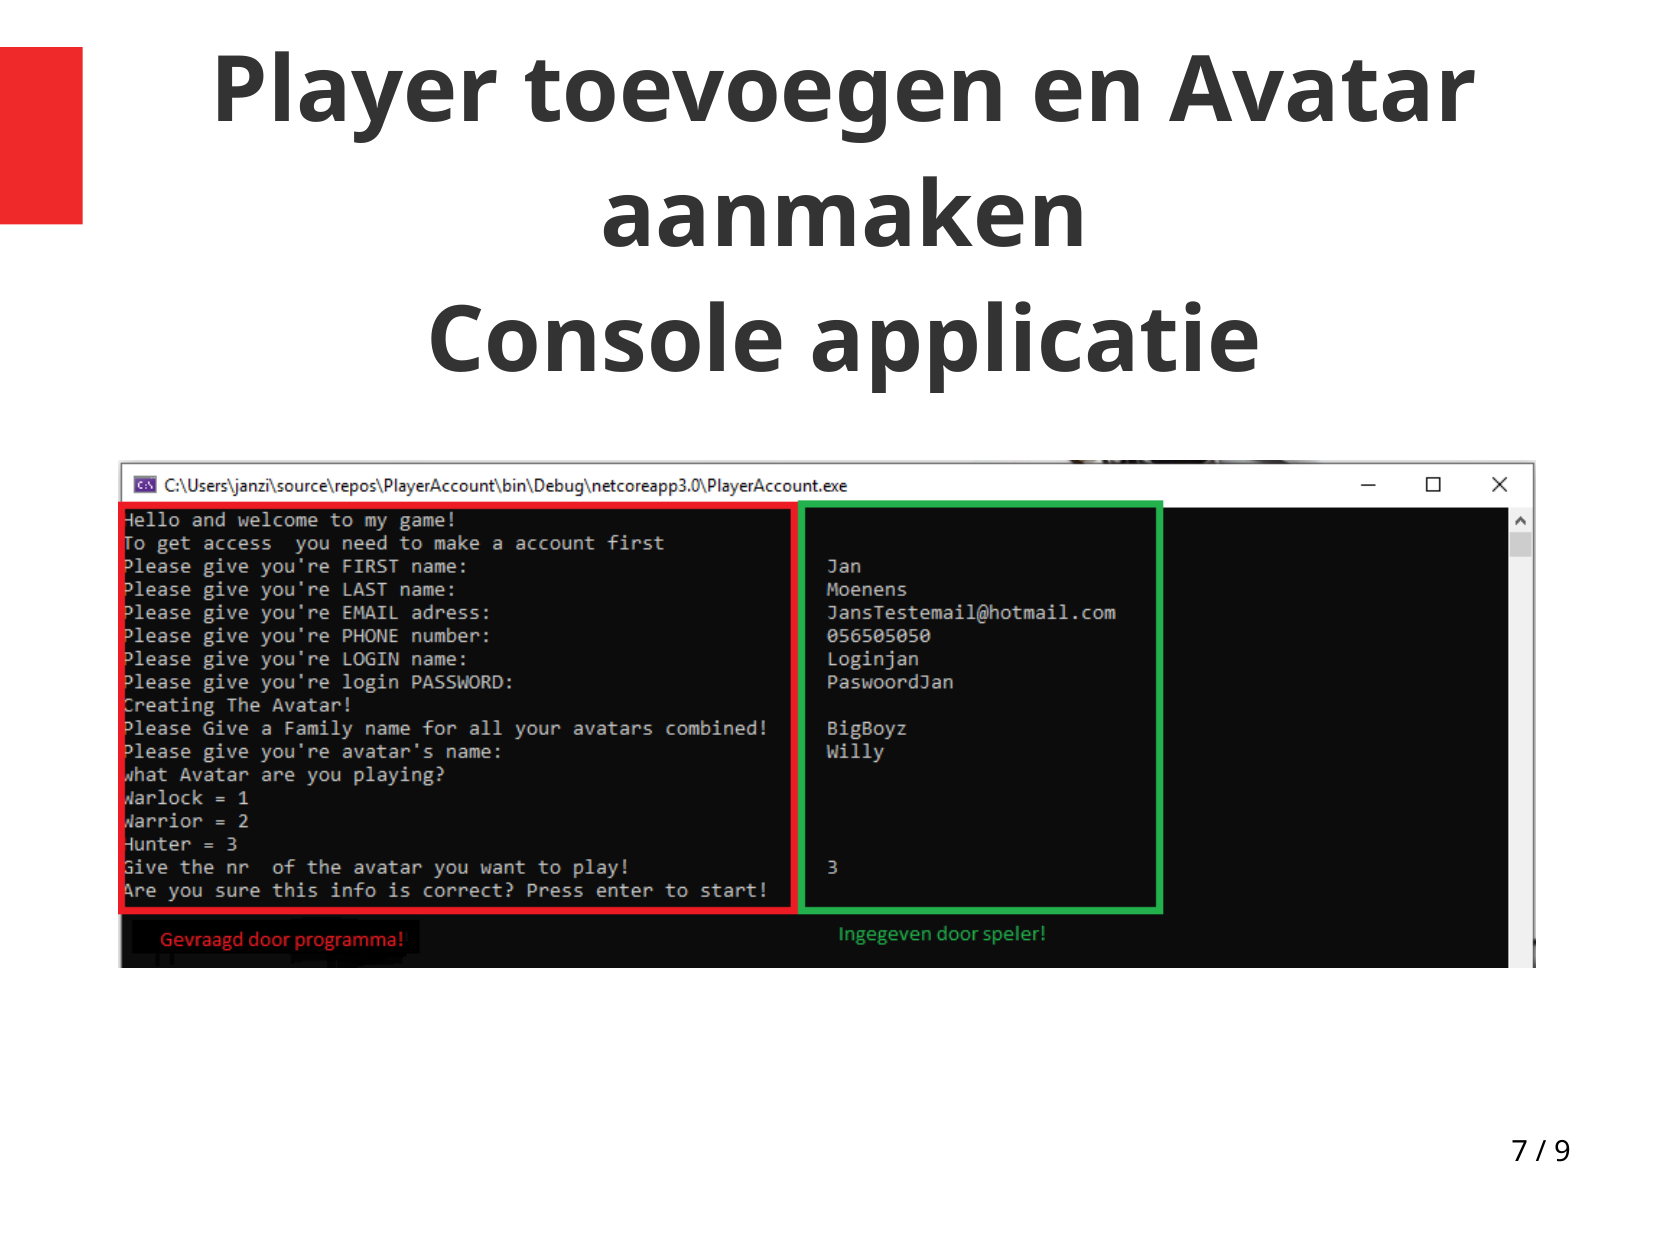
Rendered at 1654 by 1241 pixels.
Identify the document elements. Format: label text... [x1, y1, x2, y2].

title Player toevoegen en Avatar aanmaken Console applicatie [118, 23, 1571, 399]
picture [118, 460, 1536, 968]
